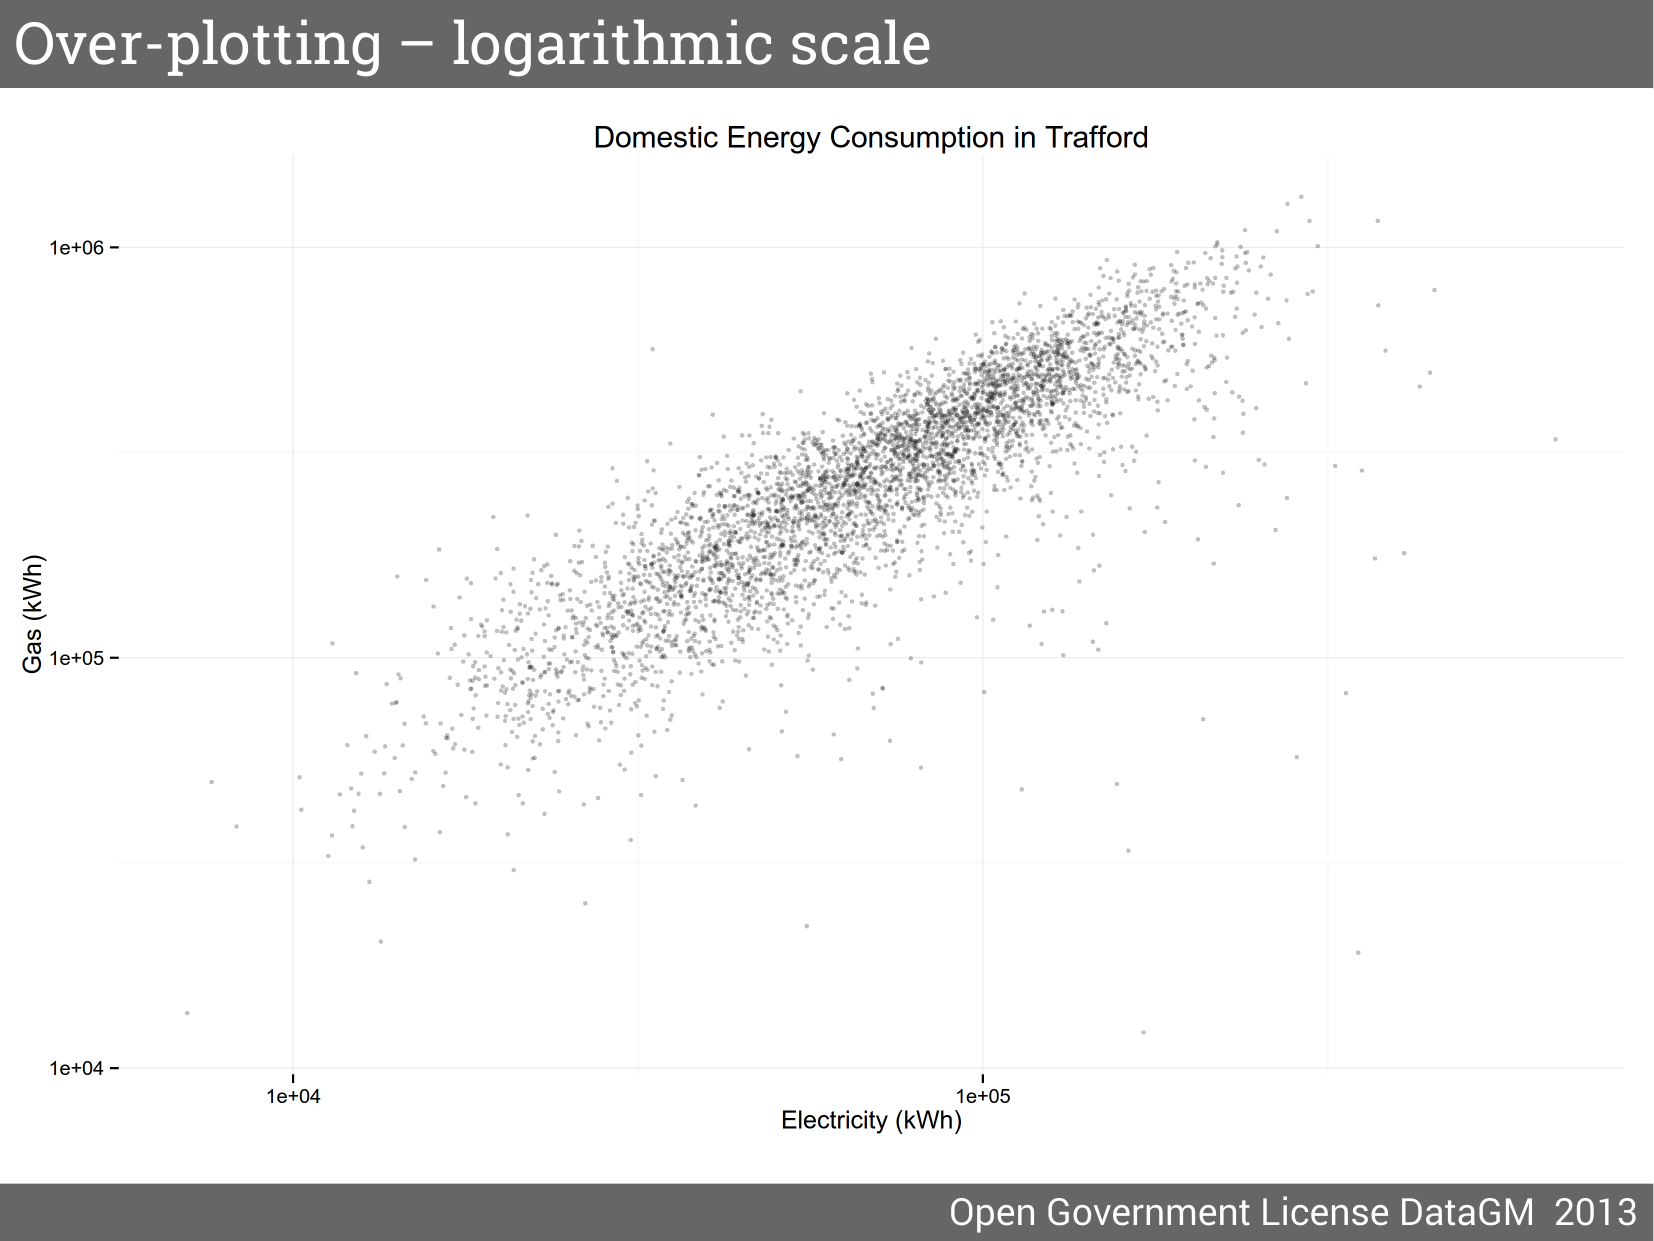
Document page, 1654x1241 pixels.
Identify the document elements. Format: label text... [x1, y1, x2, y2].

text_box Open Government License DataGM 2013 [0, 1183, 1654, 1241]
picture [0, 88, 1654, 1151]
text_box Over-plotting – logarithmic scale [0, 0, 1654, 88]
